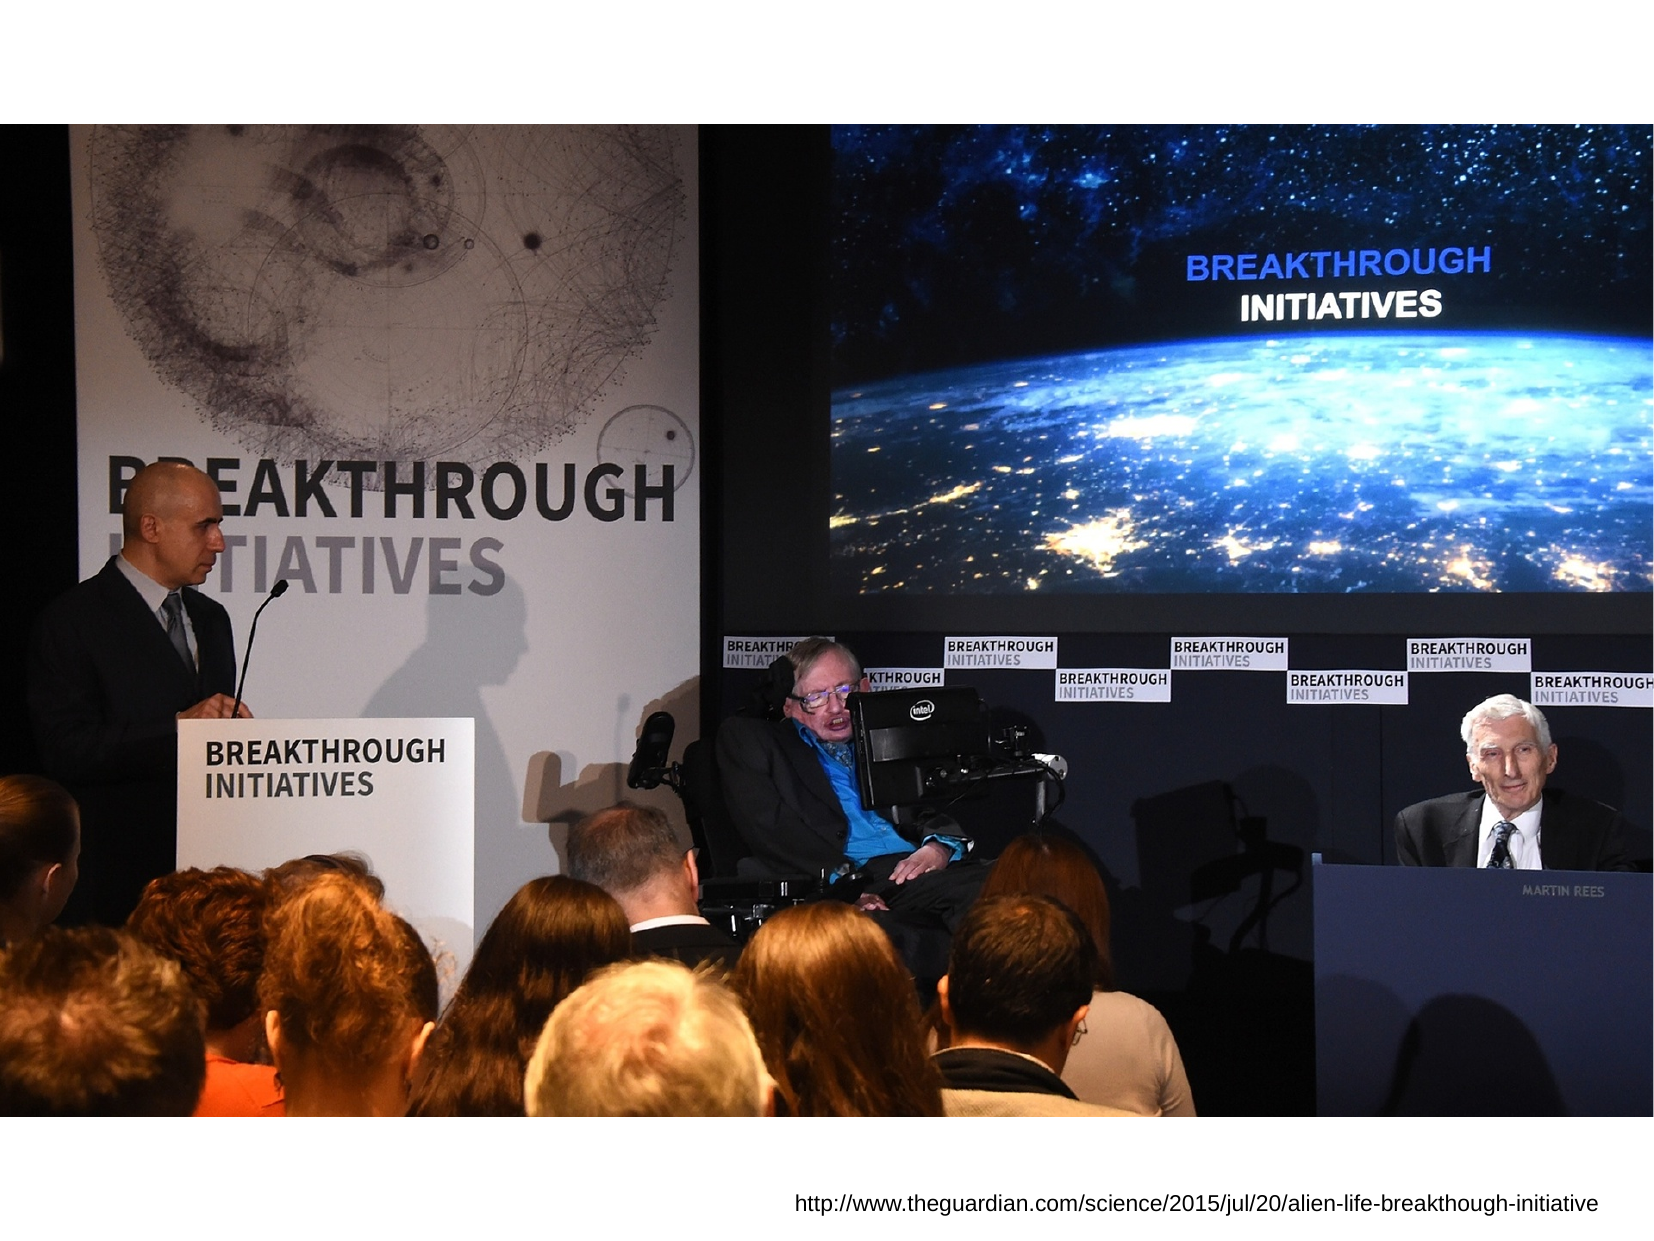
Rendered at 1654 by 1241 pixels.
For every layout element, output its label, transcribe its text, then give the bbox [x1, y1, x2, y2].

text_box http://www.theguardian.com/science/2015/jul/20/alien-life-breakthough-initiative [780, 1183, 1654, 1241]
picture [0, 124, 1654, 1117]
